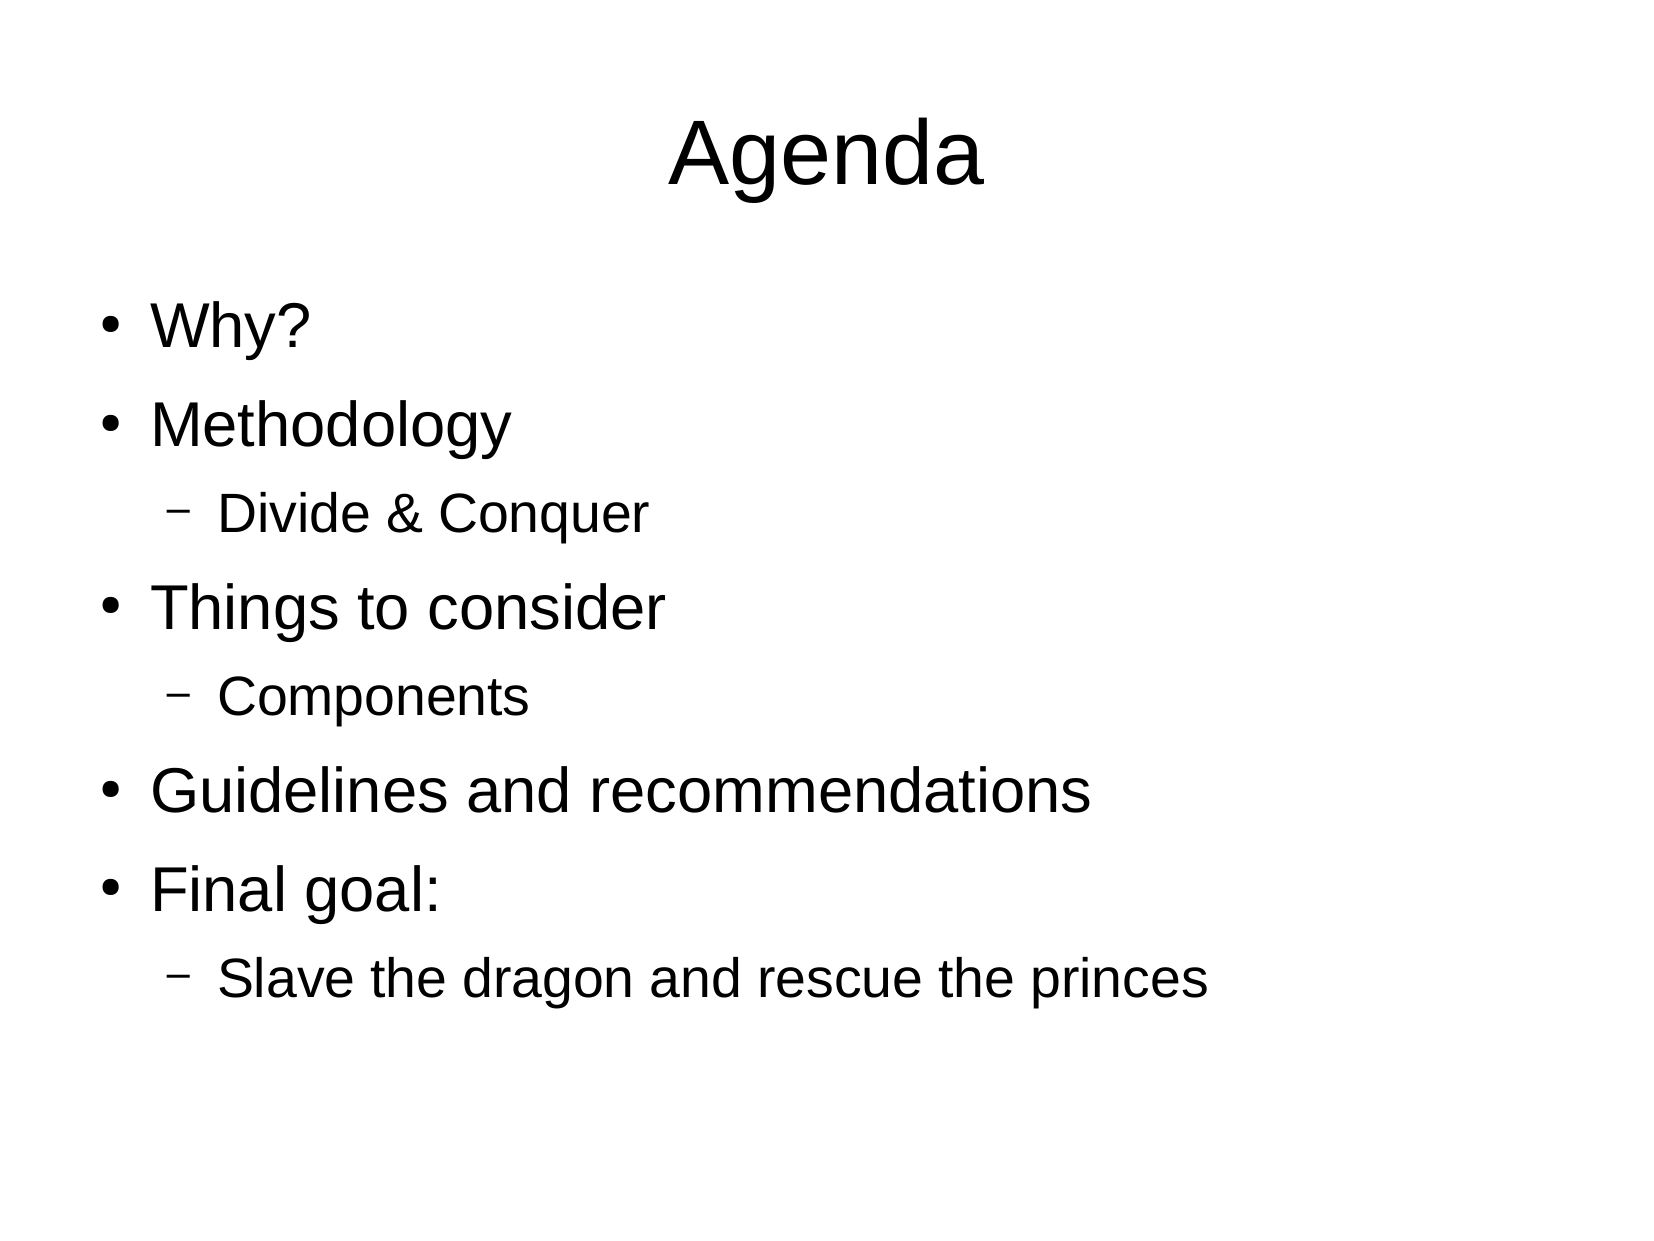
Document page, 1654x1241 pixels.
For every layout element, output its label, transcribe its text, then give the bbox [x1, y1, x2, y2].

title Agenda [82, 49, 1571, 257]
list Why? Methodology Divide & Conquer Things to consider Components Guidelines and recommendations Final goal: Slave the dragon and rescue the princes [82, 290, 1571, 1010]
